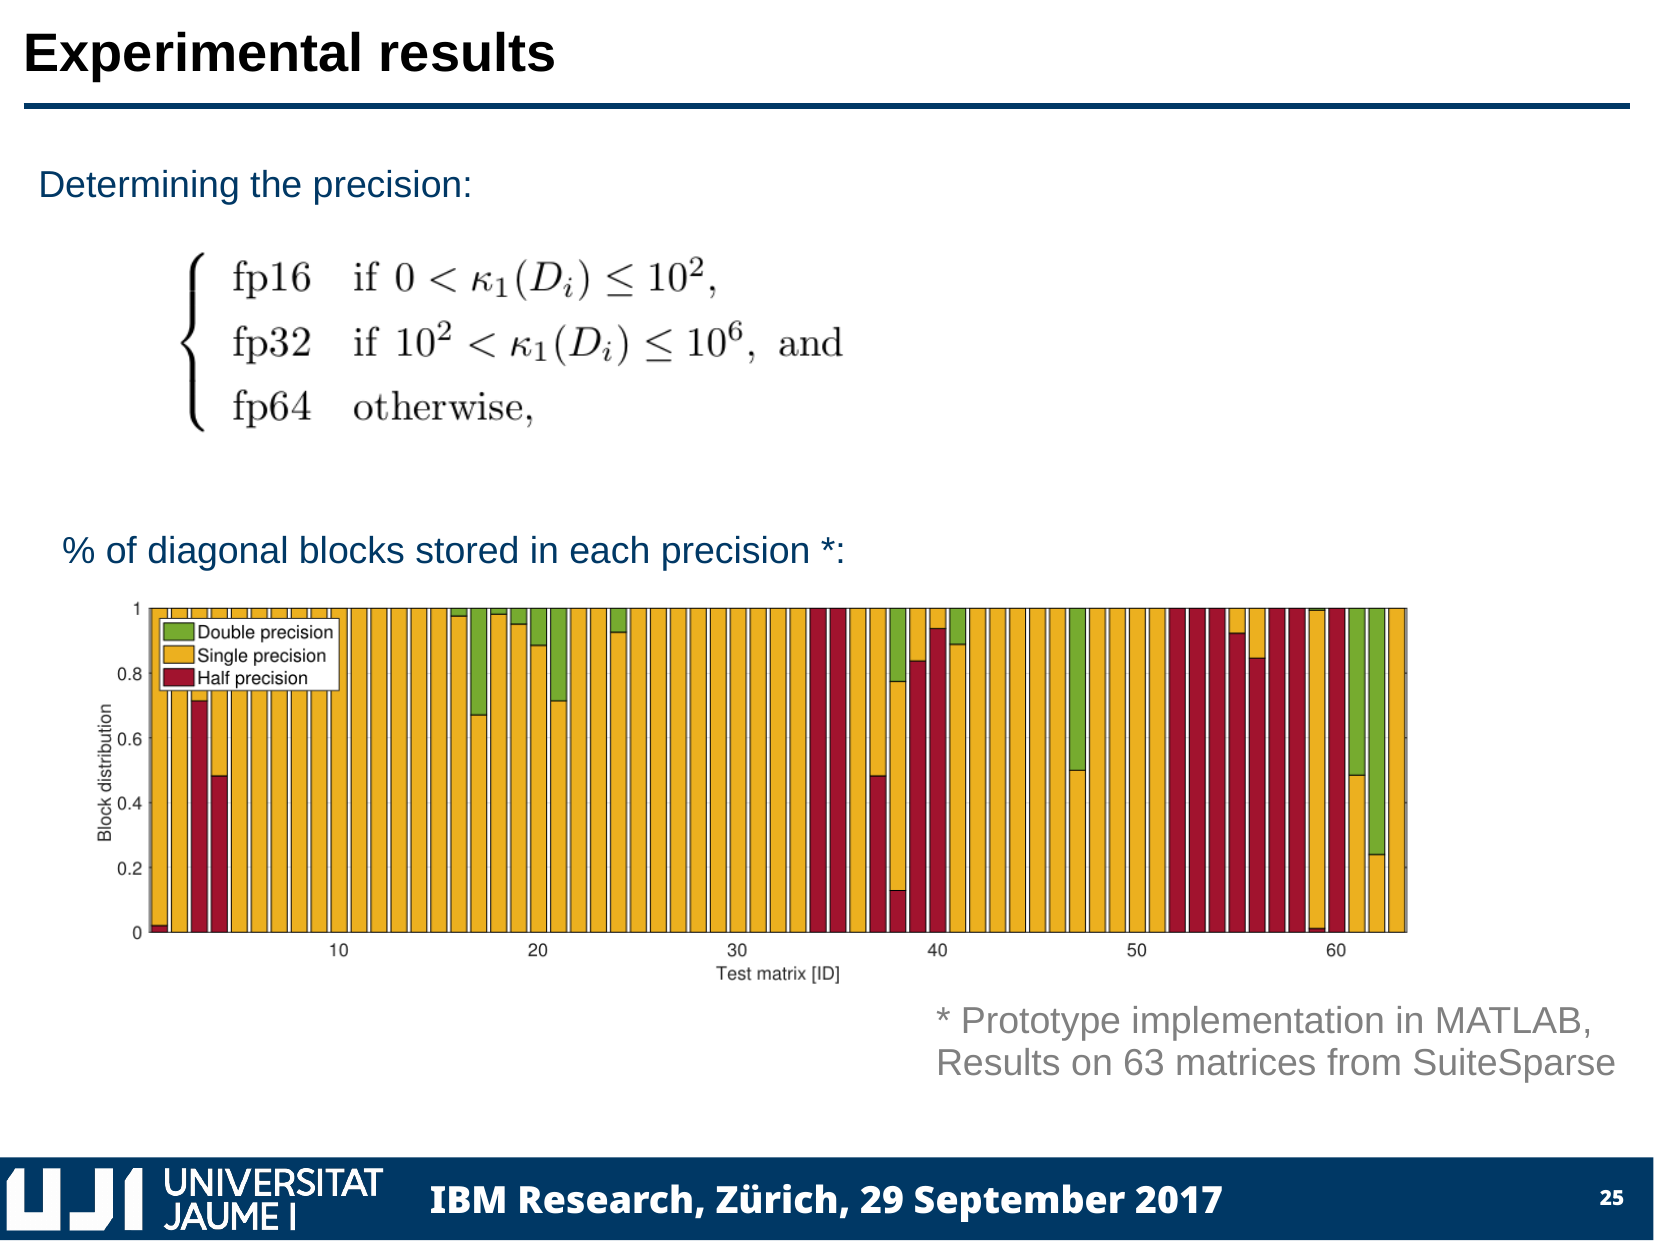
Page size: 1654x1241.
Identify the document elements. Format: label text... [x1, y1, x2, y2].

title Experimental results [23, 0, 1630, 107]
text_box * Prototype implementation in MATLAB, Results on 63 matrices from SuiteSparse [921, 992, 1632, 1091]
picture [153, 224, 886, 451]
picture [59, 566, 1441, 999]
picture [0, 1158, 390, 1241]
text_box % of diagonal blocks stored in each precision *: [47, 522, 861, 580]
text_box Determining the precision: [23, 156, 488, 214]
